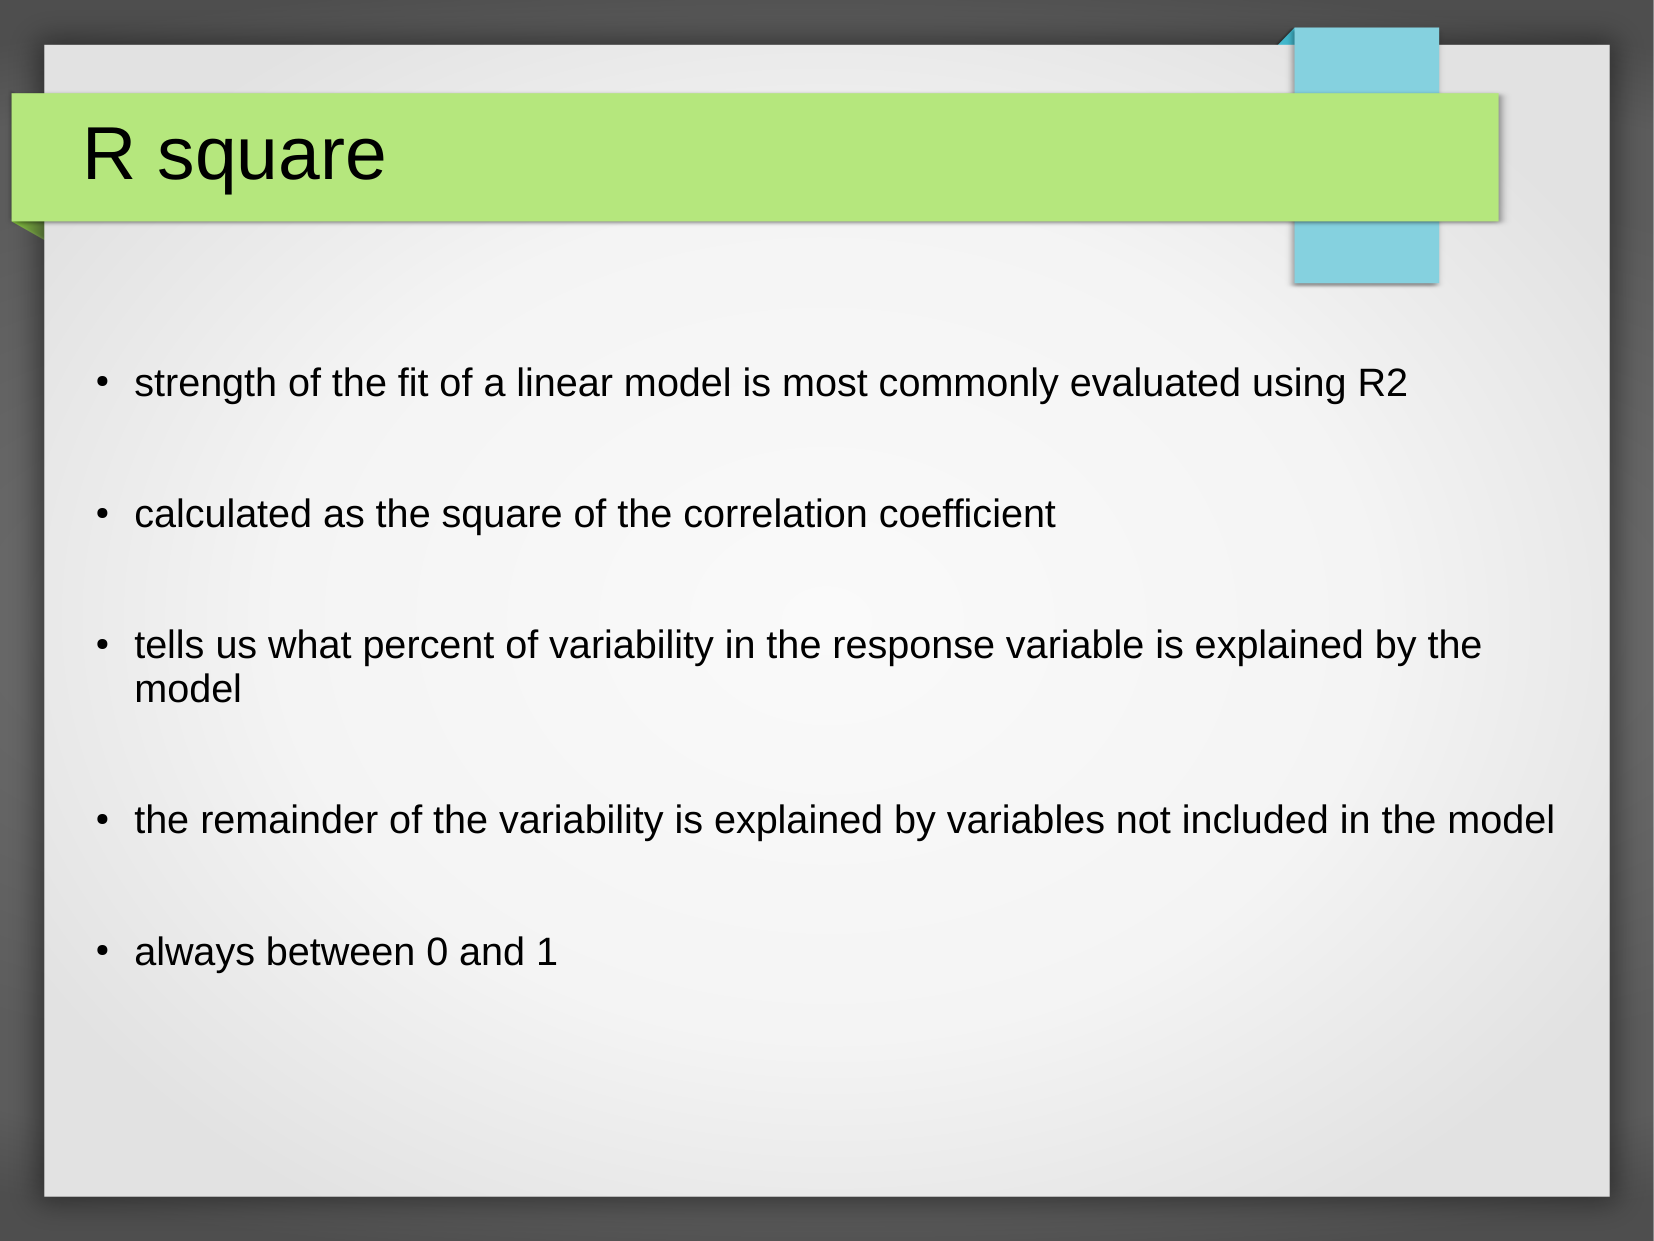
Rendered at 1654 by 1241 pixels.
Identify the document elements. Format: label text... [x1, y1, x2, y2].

picture [0, 0, 1654, 1241]
list strength of the fit of a linear model is most commonly evaluated using R2 calculated as the square of the correlation coefficient tells us what percent of variability in the response variable is explained by the model the remainder of the variability is explained by variables not included in the model always between 0 and 1 [82, 295, 1571, 1015]
title R square [82, 94, 1264, 213]
